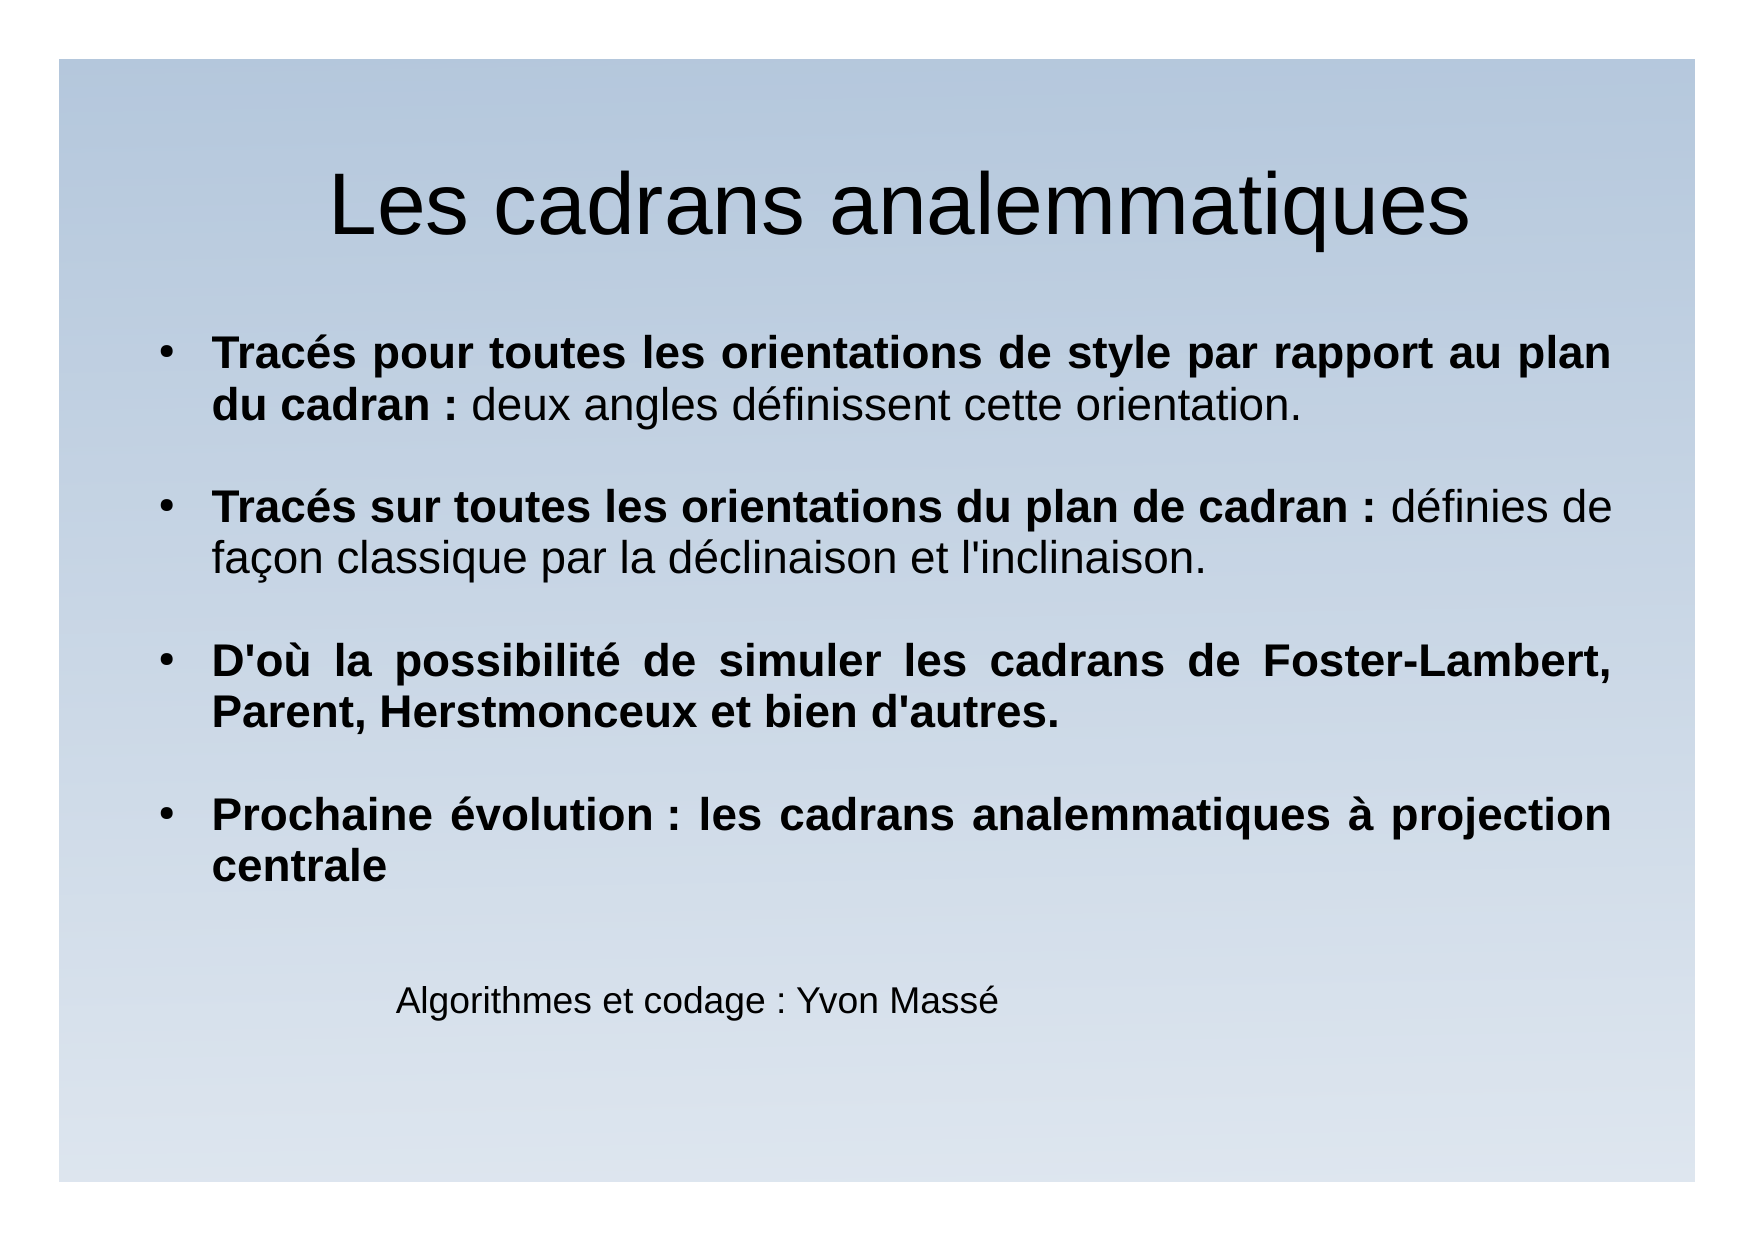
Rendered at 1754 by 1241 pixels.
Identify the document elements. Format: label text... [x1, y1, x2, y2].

text_box Algorithmes et codage : Yvon Massé [381, 971, 1509, 1029]
title Les cadrans analemmatiques [164, 110, 1637, 298]
list Tracés pour toutes les orientations de style par rapport au plan du cadran : deux angles définissent cette orientation. Tracés sur toutes les orientations du plan de cadran : définies de façon classique par la déclinaison et l'inclinaison. D'où la possibilité de simuler les cadrans de Foster-Lambert, Parent, Herstmonceux et bien d'autres. Prochaine évolution : les cadrans analemmatiques à projection centrale [140, 327, 1614, 1050]
